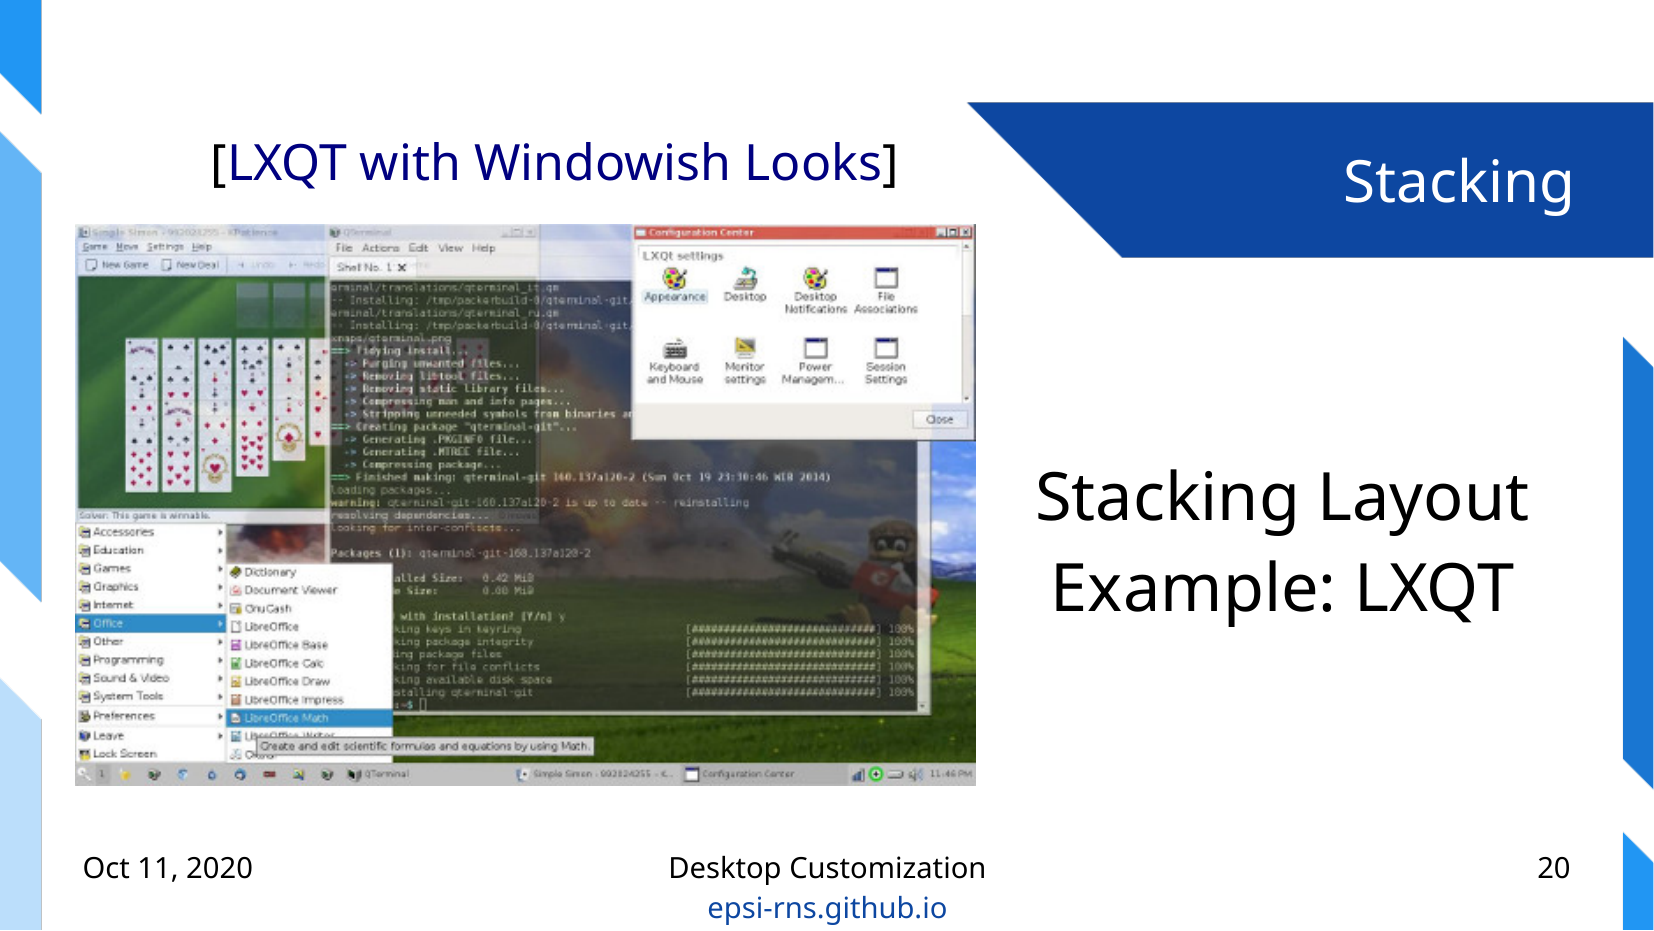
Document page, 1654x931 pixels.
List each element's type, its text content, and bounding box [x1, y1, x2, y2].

subtitle Stacking Layout Example: LXQT [975, 270, 1591, 811]
title Stacking [1050, 105, 1576, 256]
text_box [LXQT with Windowish Looks] [196, 120, 841, 198]
picture [0, 0, 1654, 930]
